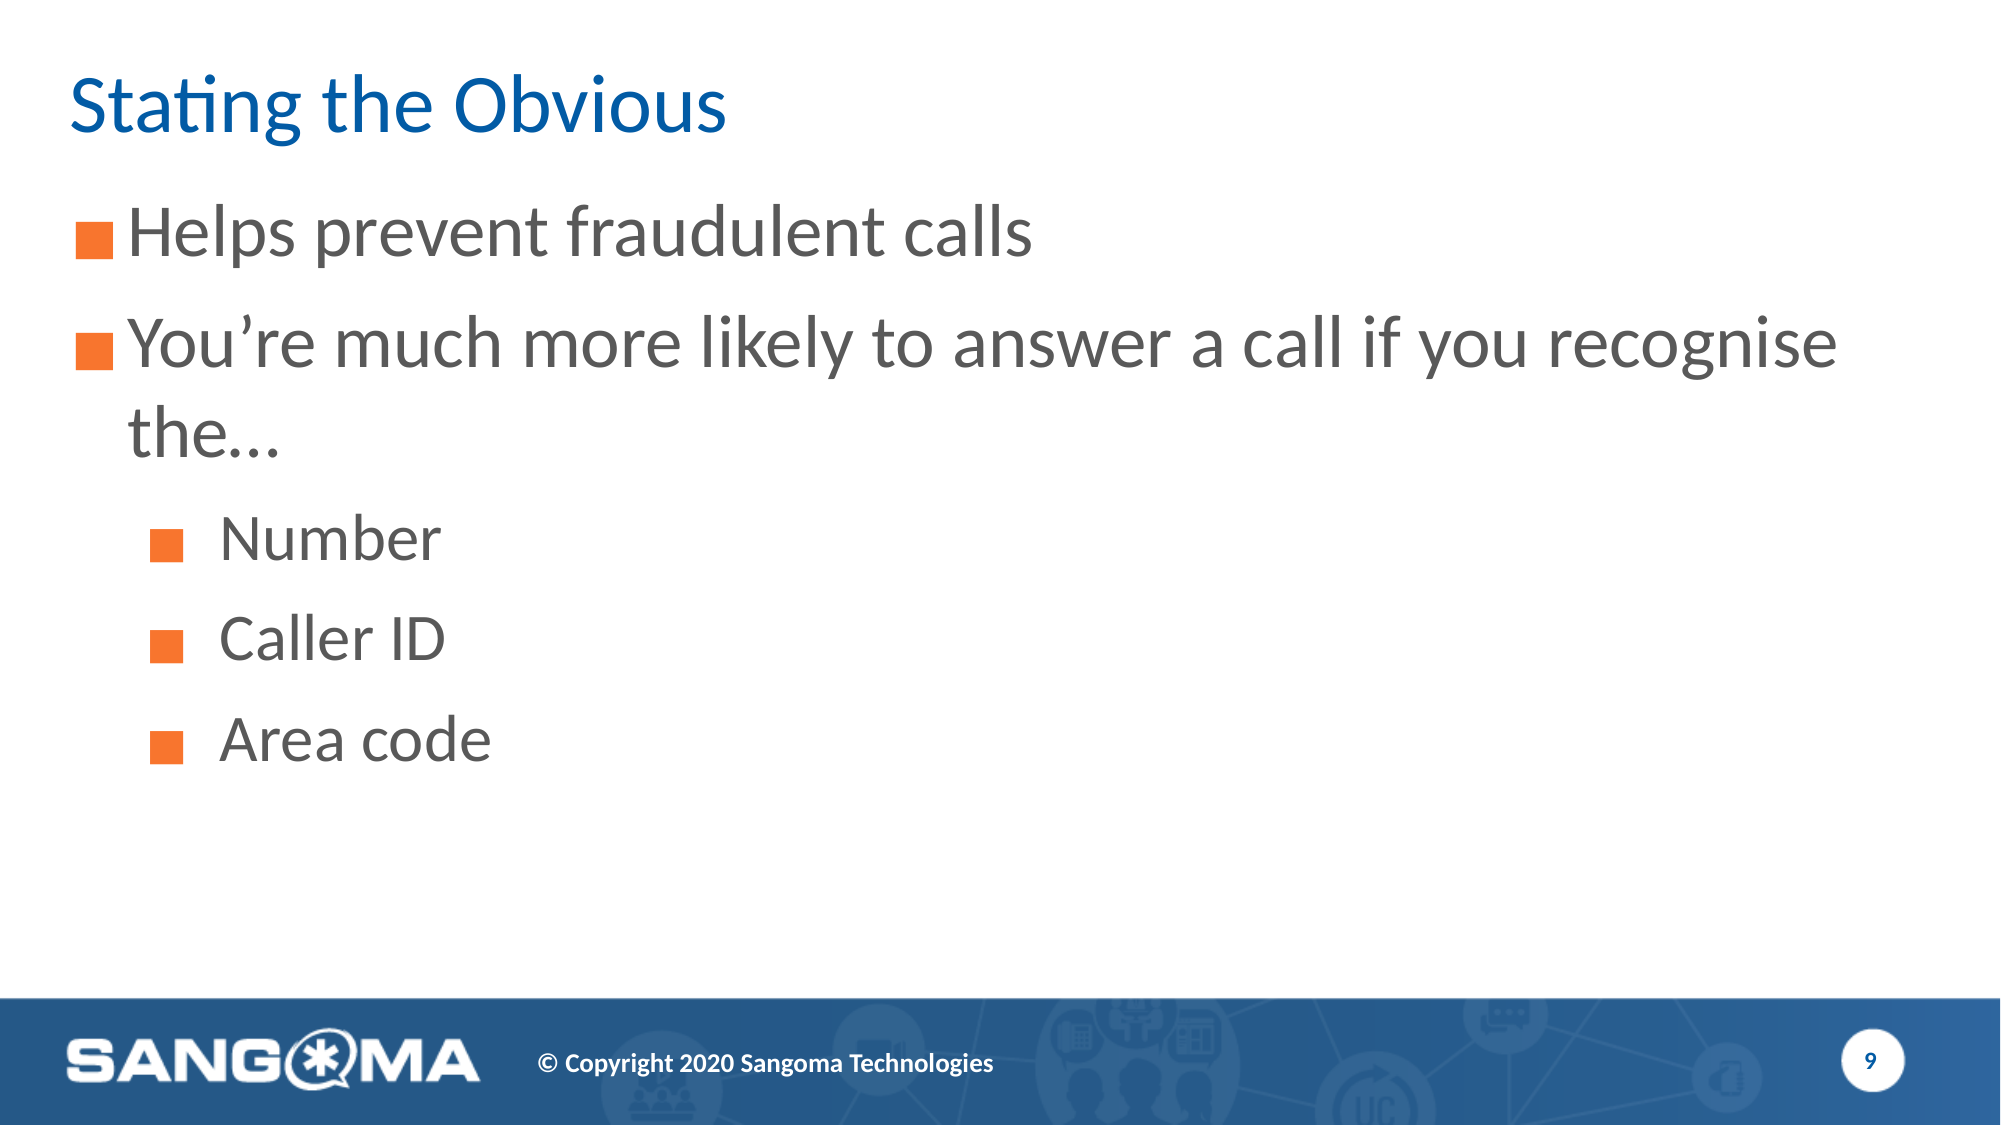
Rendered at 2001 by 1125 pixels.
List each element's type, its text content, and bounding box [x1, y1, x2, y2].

title Stating the Obvious [54, 48, 1945, 164]
list Helps prevent fraudulent calls You’re much more likely to answer a call if you recognise the… Number Caller ID Area code [54, 174, 1945, 999]
picture [0, 0, 2001, 1125]
